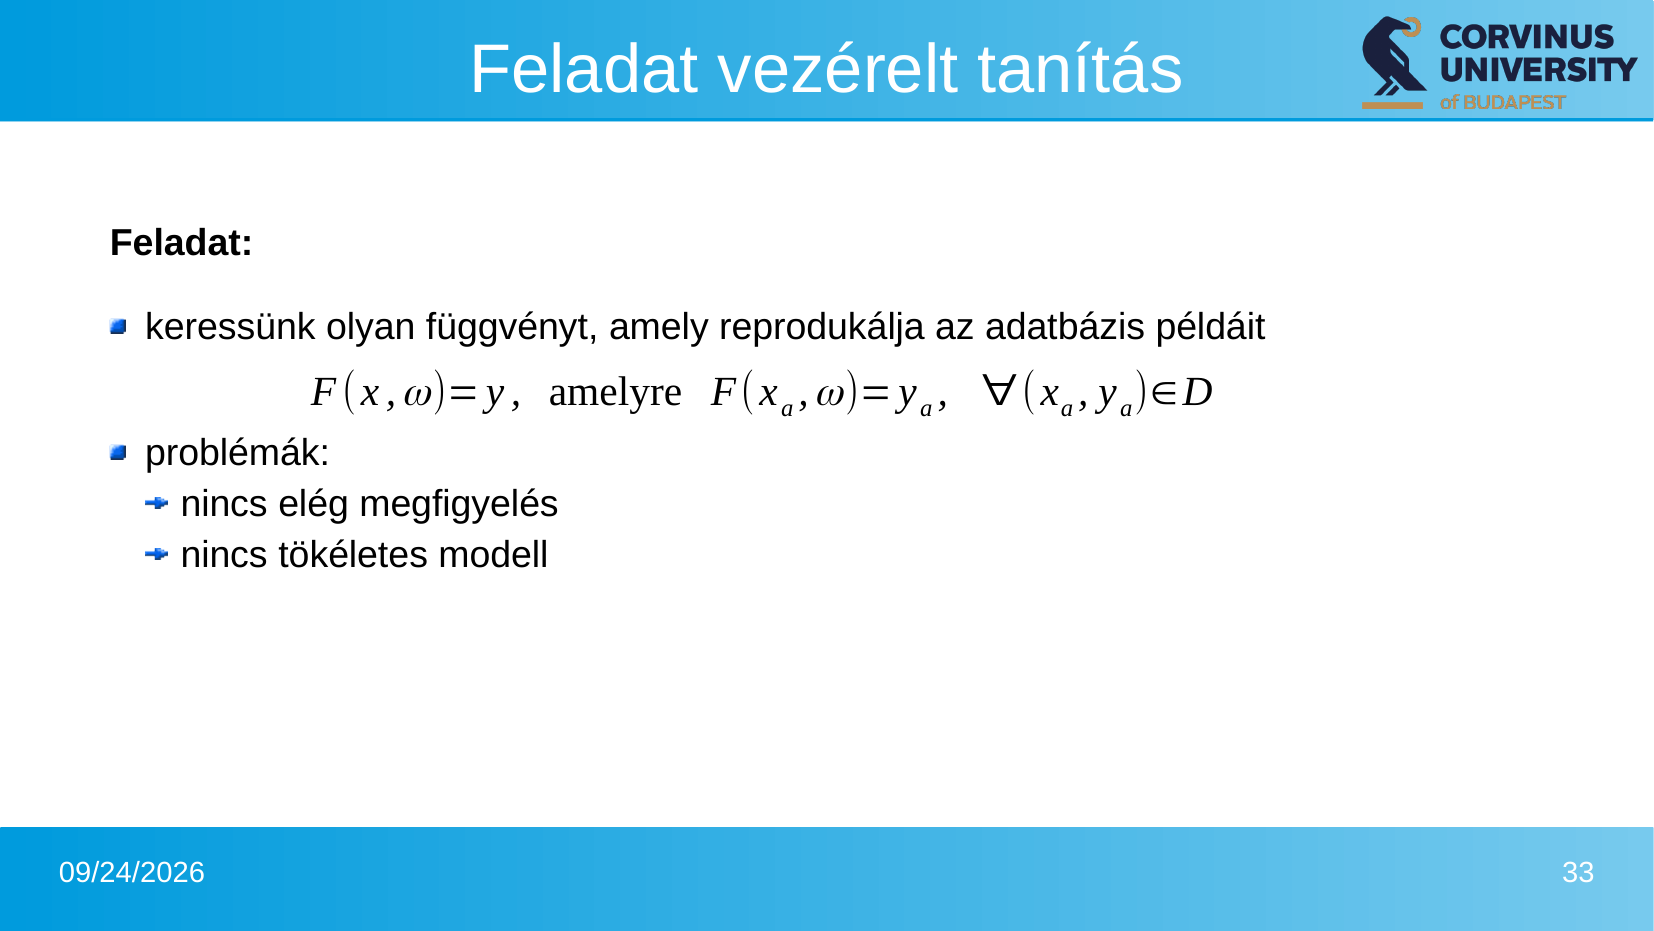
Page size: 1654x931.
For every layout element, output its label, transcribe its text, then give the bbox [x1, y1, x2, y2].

text_box Feladat: keressünk olyan függvényt, amely reprodukálja az adatbázis példáit problémák: nincs elég megfigyelés nincs tökéletes modell [94, 213, 1581, 705]
chart [303, 367, 1221, 421]
picture [1362, 16, 1638, 109]
title Feladat vezérelt tanítás [59, 29, 1362, 108]
